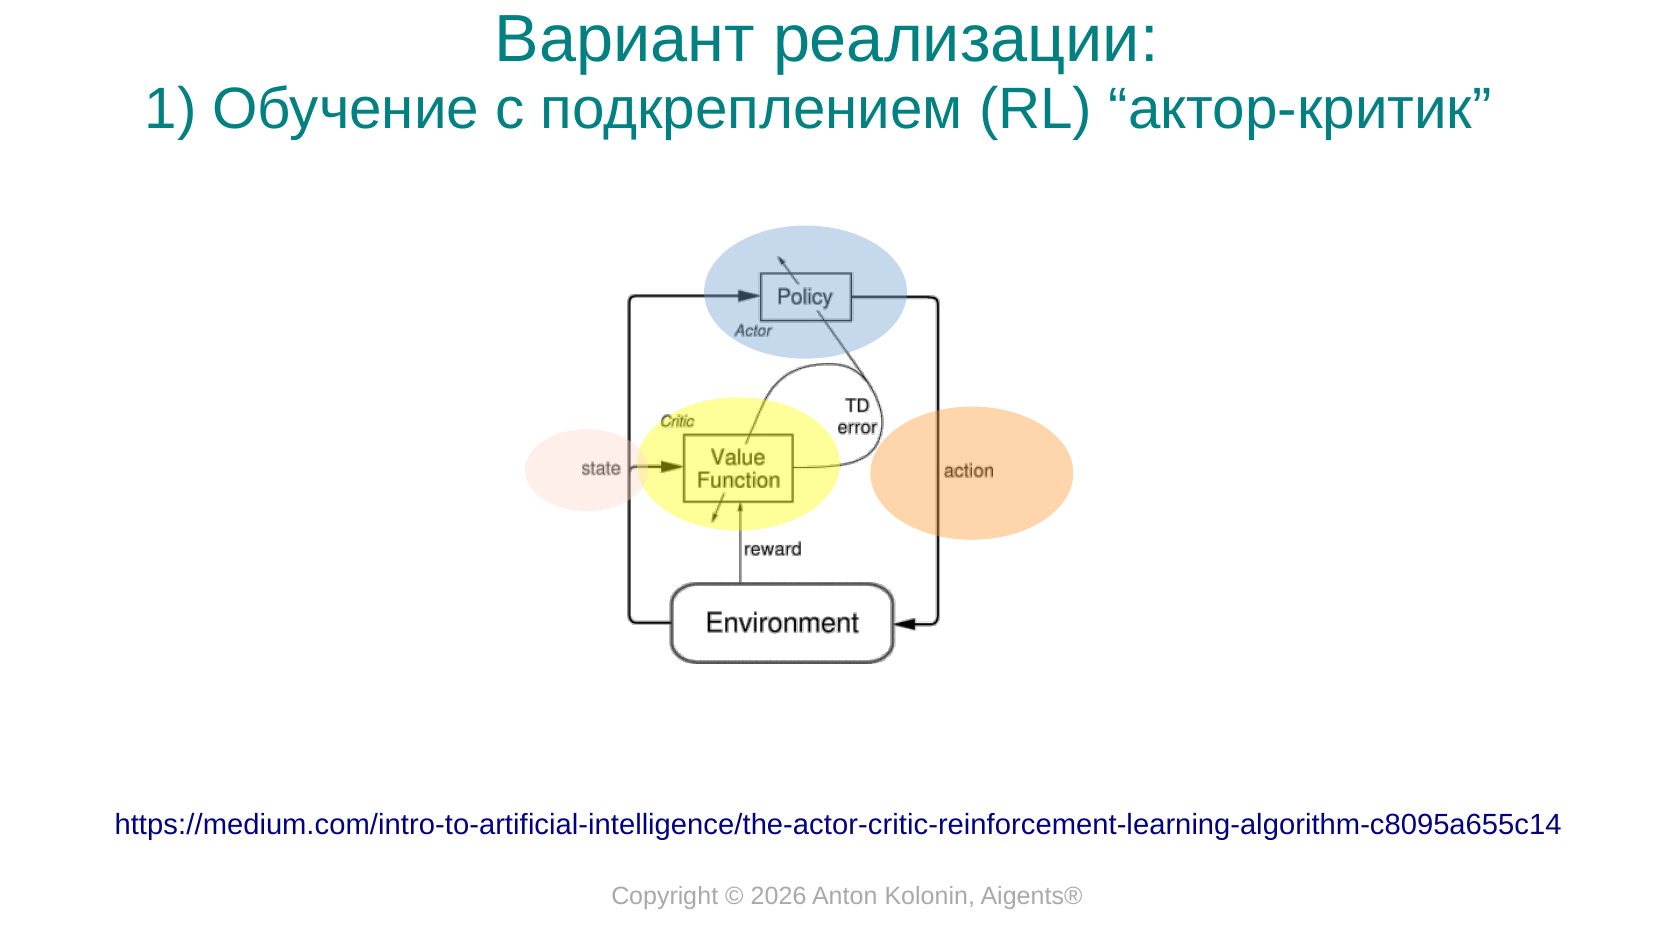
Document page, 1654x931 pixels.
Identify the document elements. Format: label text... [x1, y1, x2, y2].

text_box https://medium.com/intro-to-artificial-intelligence/the-actor-critic-reinforcement-learning-algorithm-c8095a655c14 [99, 800, 1579, 849]
text_box [525, 397, 840, 531]
text_box Вариант реализации: 1) Обучение с подкреплением (RL) “актор-критик” [0, 0, 1654, 150]
text_box [870, 406, 1074, 540]
picture [582, 256, 993, 664]
text_box [704, 225, 907, 359]
